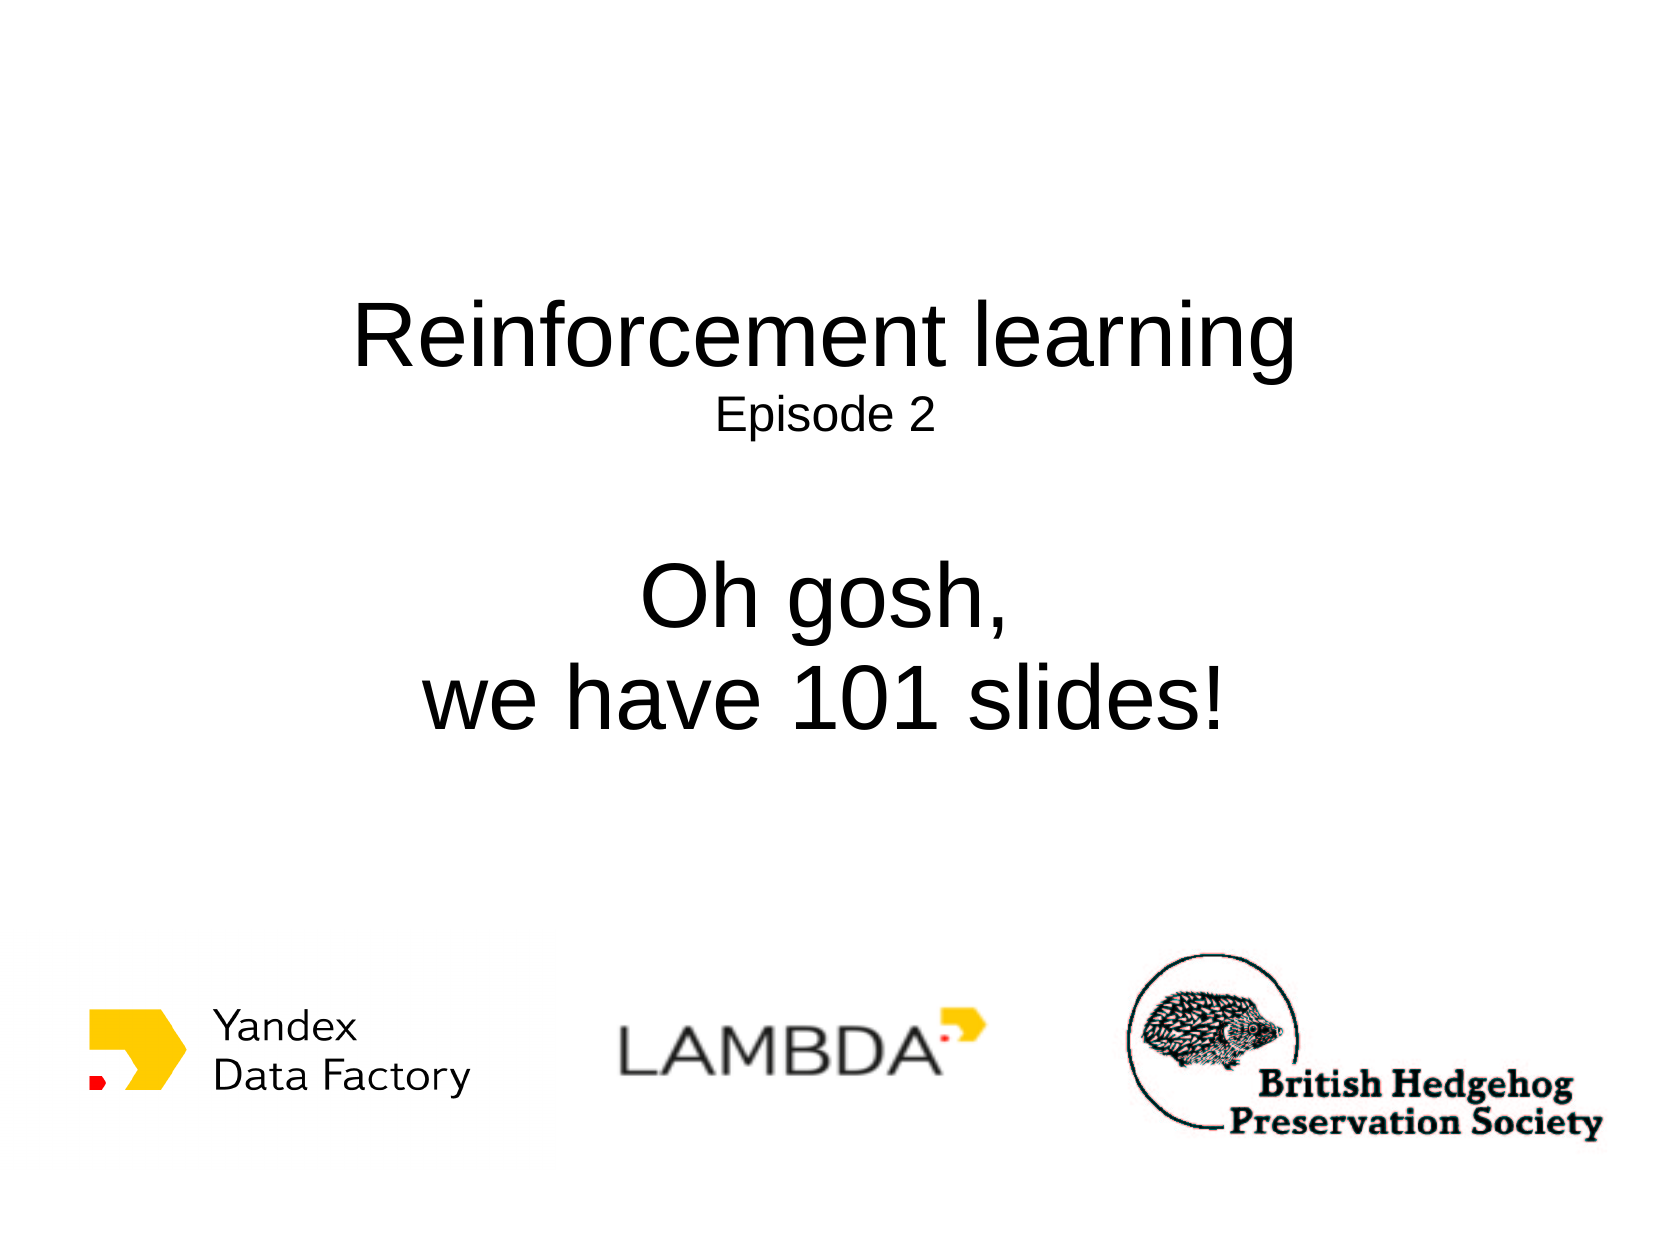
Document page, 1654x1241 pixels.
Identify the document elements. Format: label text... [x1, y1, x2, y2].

picture [1050, 869, 1654, 1241]
text_box Reinforcement learning Episode 2 Oh gosh, we have 101 slides! [0, 283, 1654, 751]
picture [0, 929, 556, 1171]
picture [585, 872, 1006, 1213]
